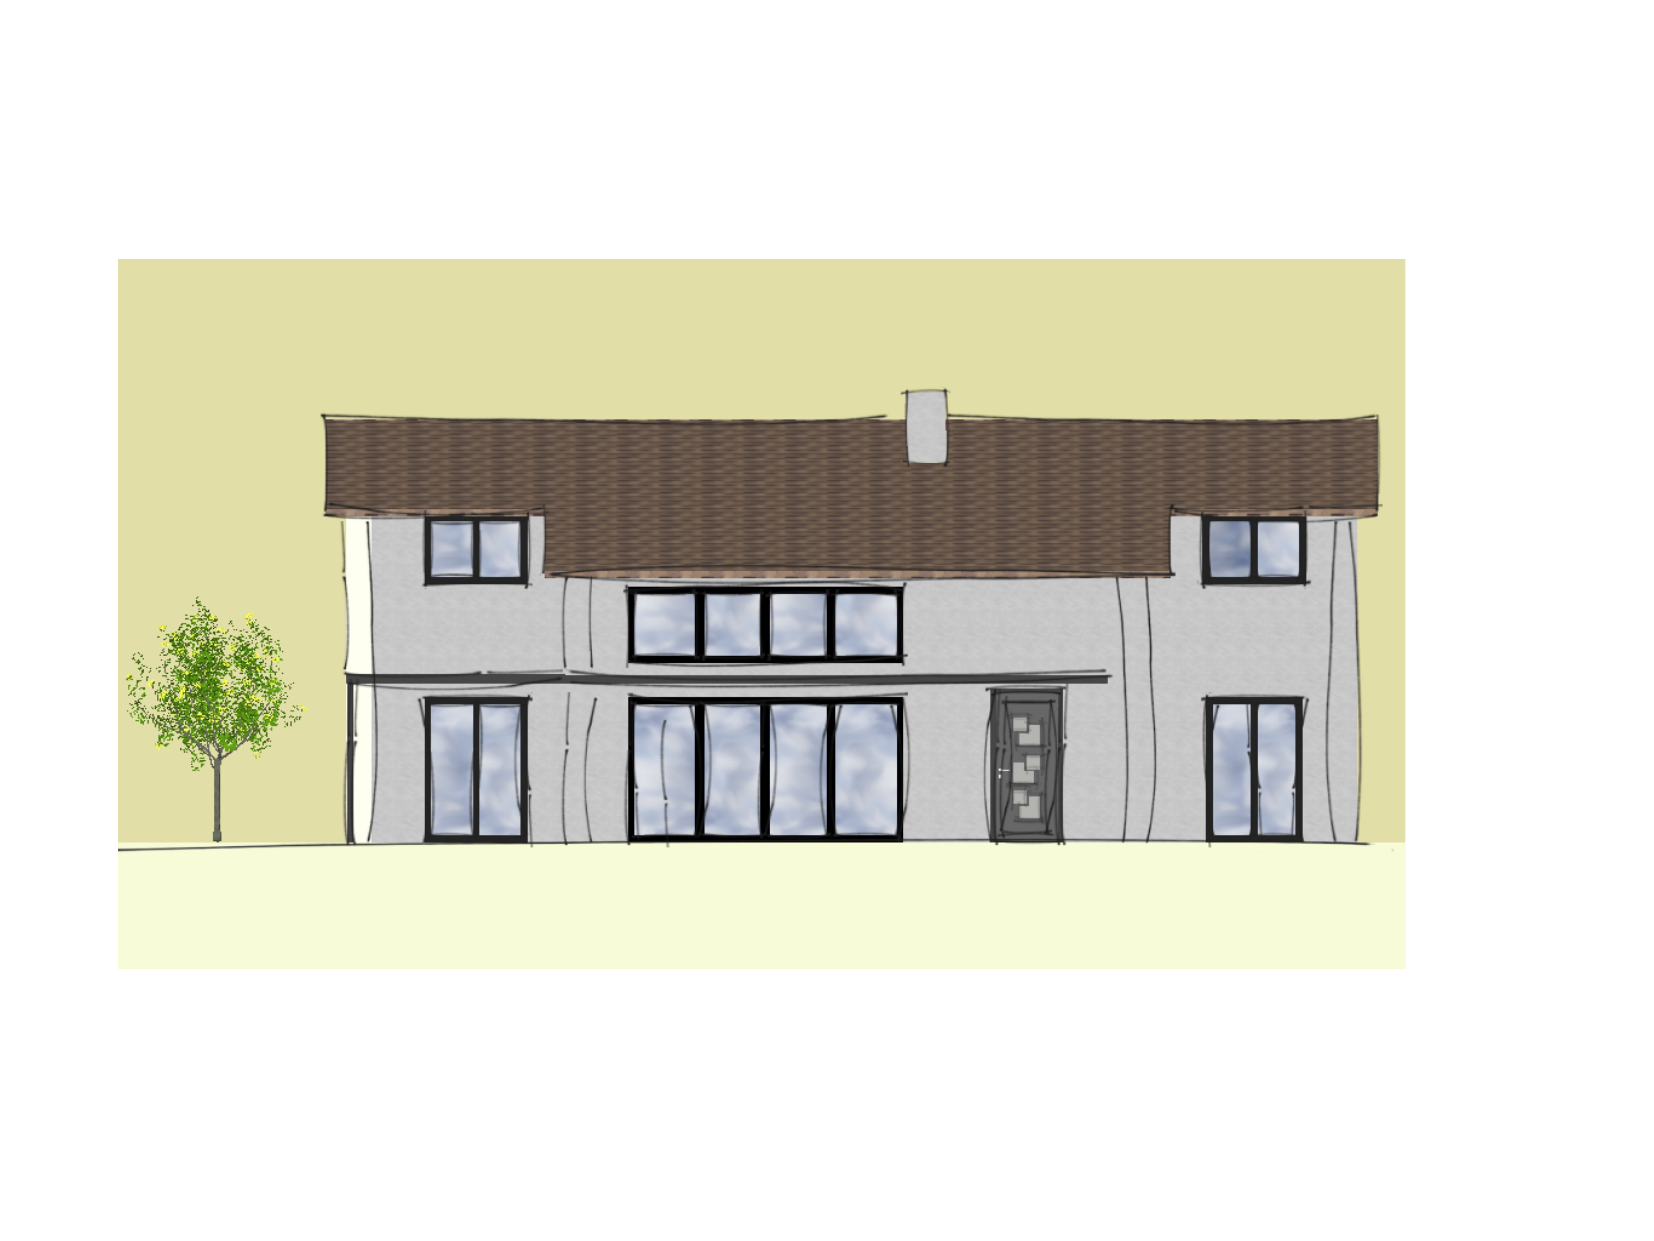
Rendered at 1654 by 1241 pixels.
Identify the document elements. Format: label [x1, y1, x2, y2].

picture [118, 259, 1406, 969]
